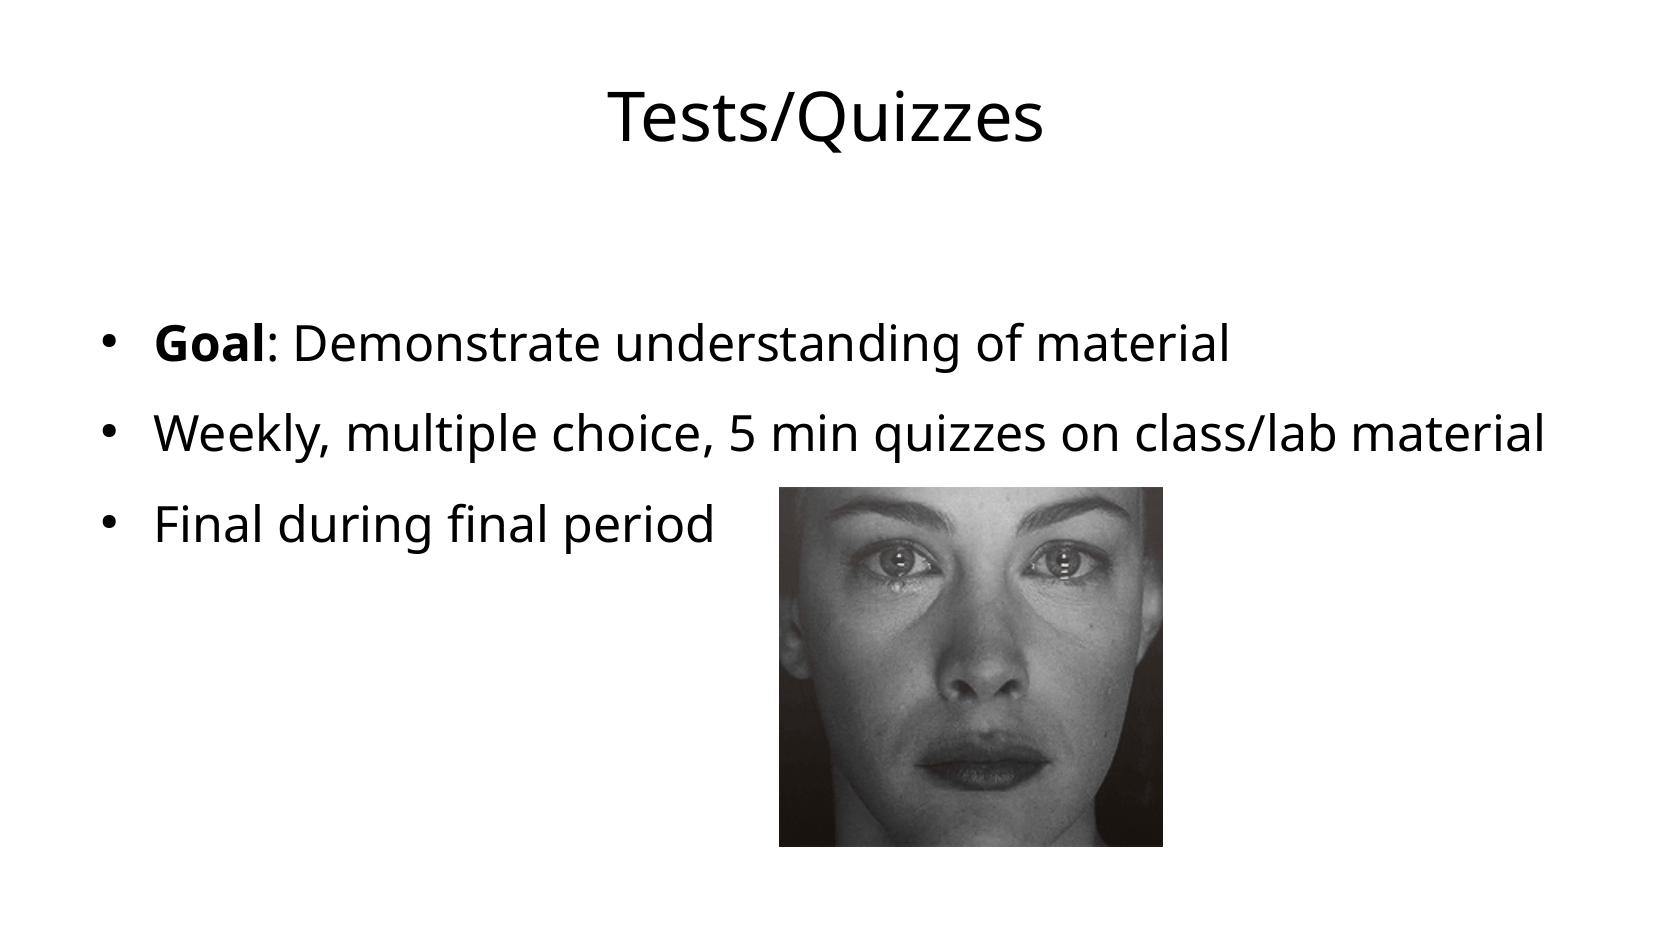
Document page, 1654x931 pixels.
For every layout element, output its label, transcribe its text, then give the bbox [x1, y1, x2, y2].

picture [779, 487, 1163, 847]
list Goal: Demonstrate understanding of material Weekly, multiple choice, 5 min quizzes on class/lab material Final during final period [82, 217, 1571, 832]
title Tests/Quizzes [82, 37, 1571, 193]
